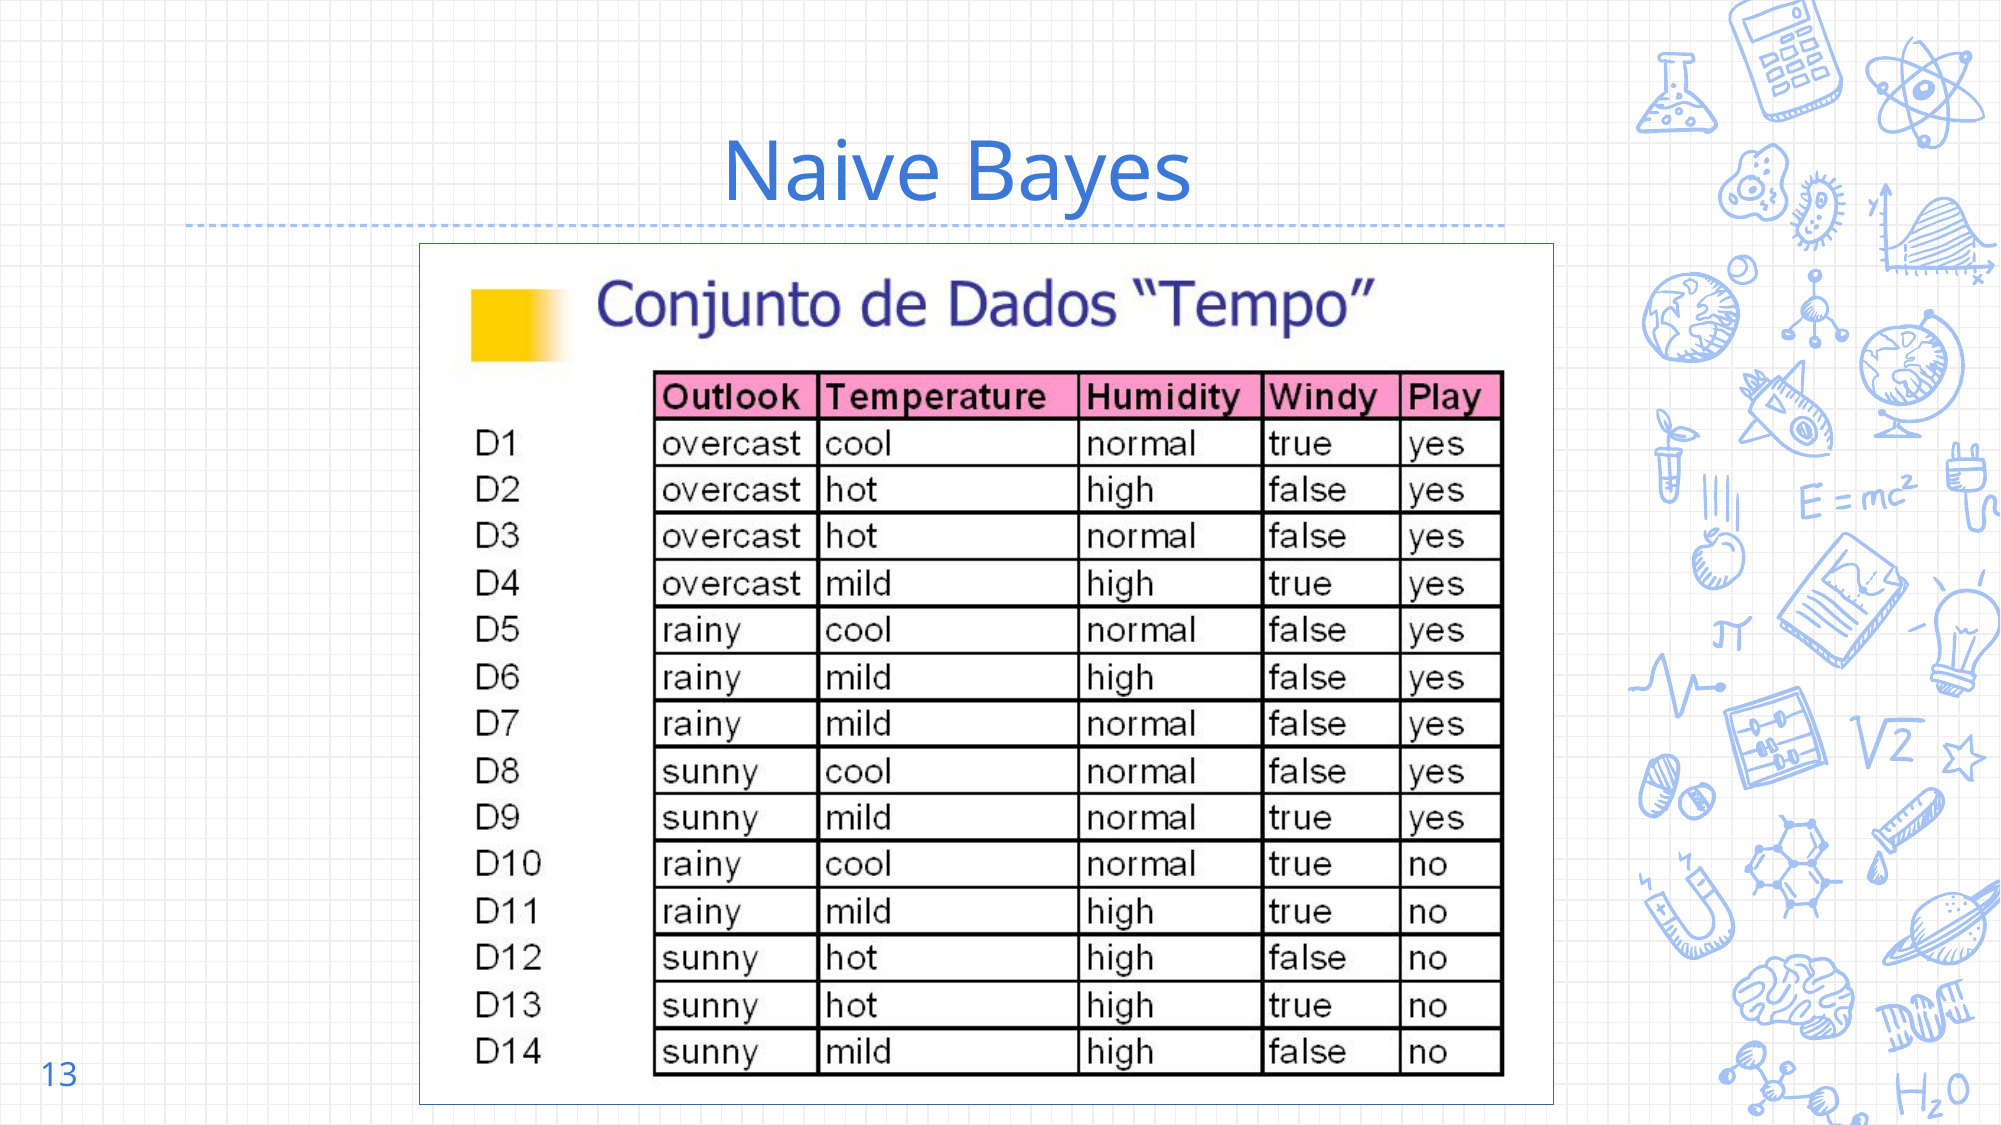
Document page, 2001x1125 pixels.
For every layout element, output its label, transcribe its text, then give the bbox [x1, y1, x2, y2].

picture [419, 243, 1554, 1105]
text_box Naive Bayes [163, 49, 1753, 237]
text_box <número> [19, 1032, 140, 1119]
